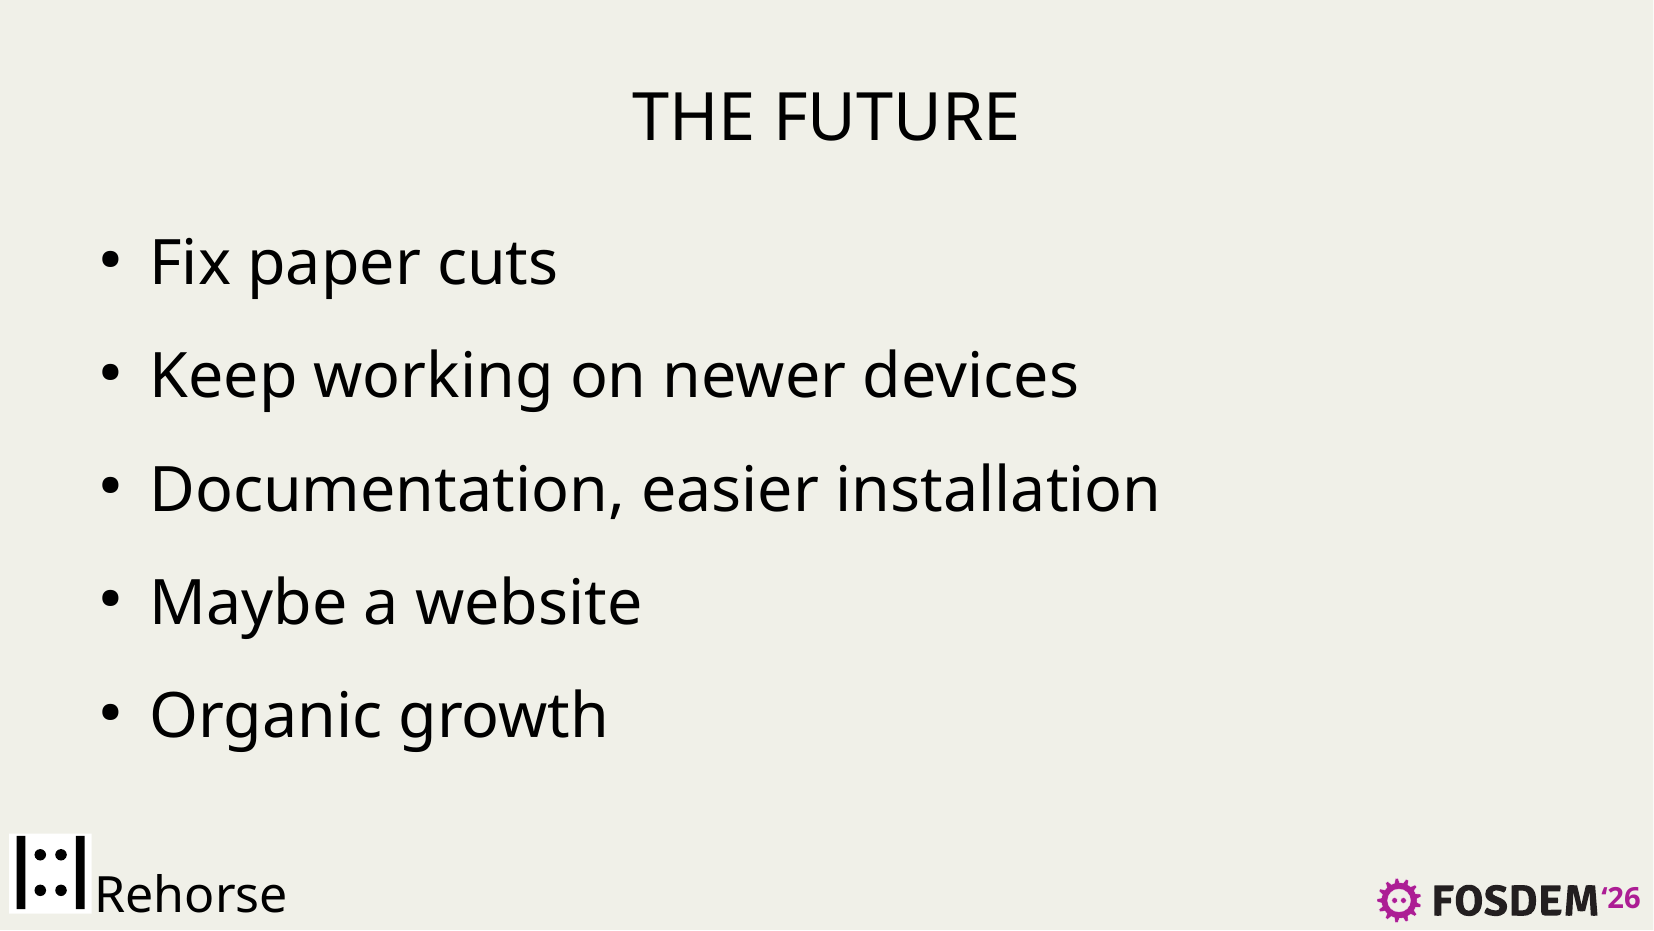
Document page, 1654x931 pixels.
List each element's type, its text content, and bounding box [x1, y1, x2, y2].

title The future [82, 37, 1571, 193]
list Fix paper cuts Keep working on newer devices Documentation, easier installation Maybe a website Organic growth [82, 217, 1571, 758]
